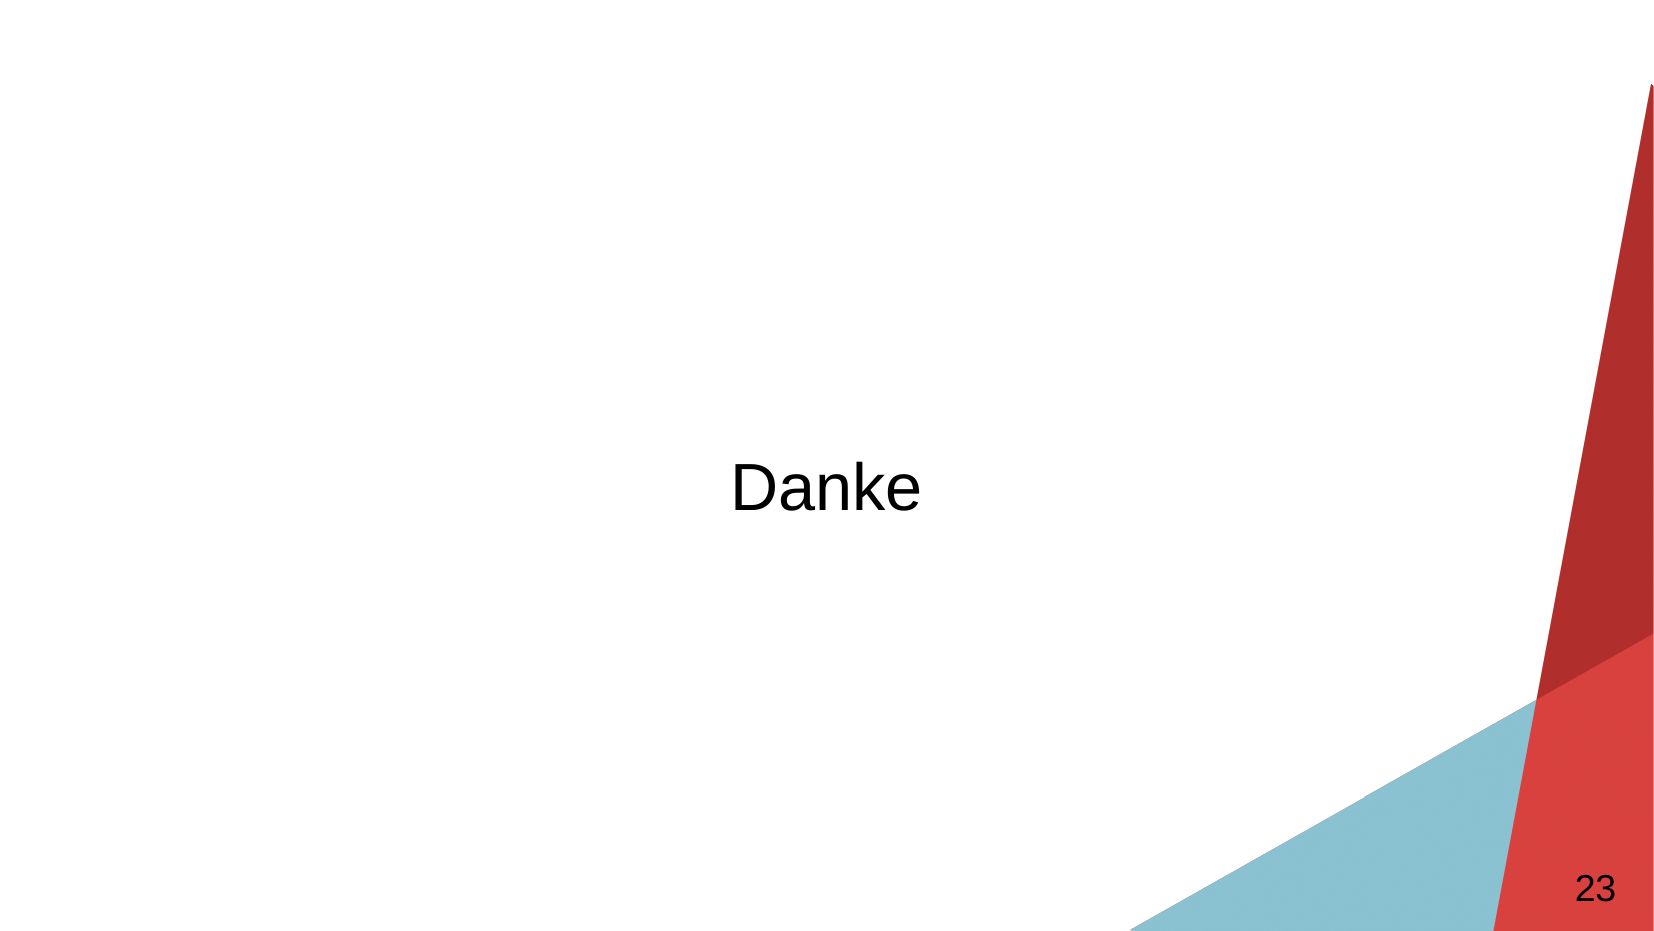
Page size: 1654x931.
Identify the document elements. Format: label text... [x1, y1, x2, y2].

text_box Danke [82, 217, 1571, 758]
picture [1075, 84, 1654, 931]
